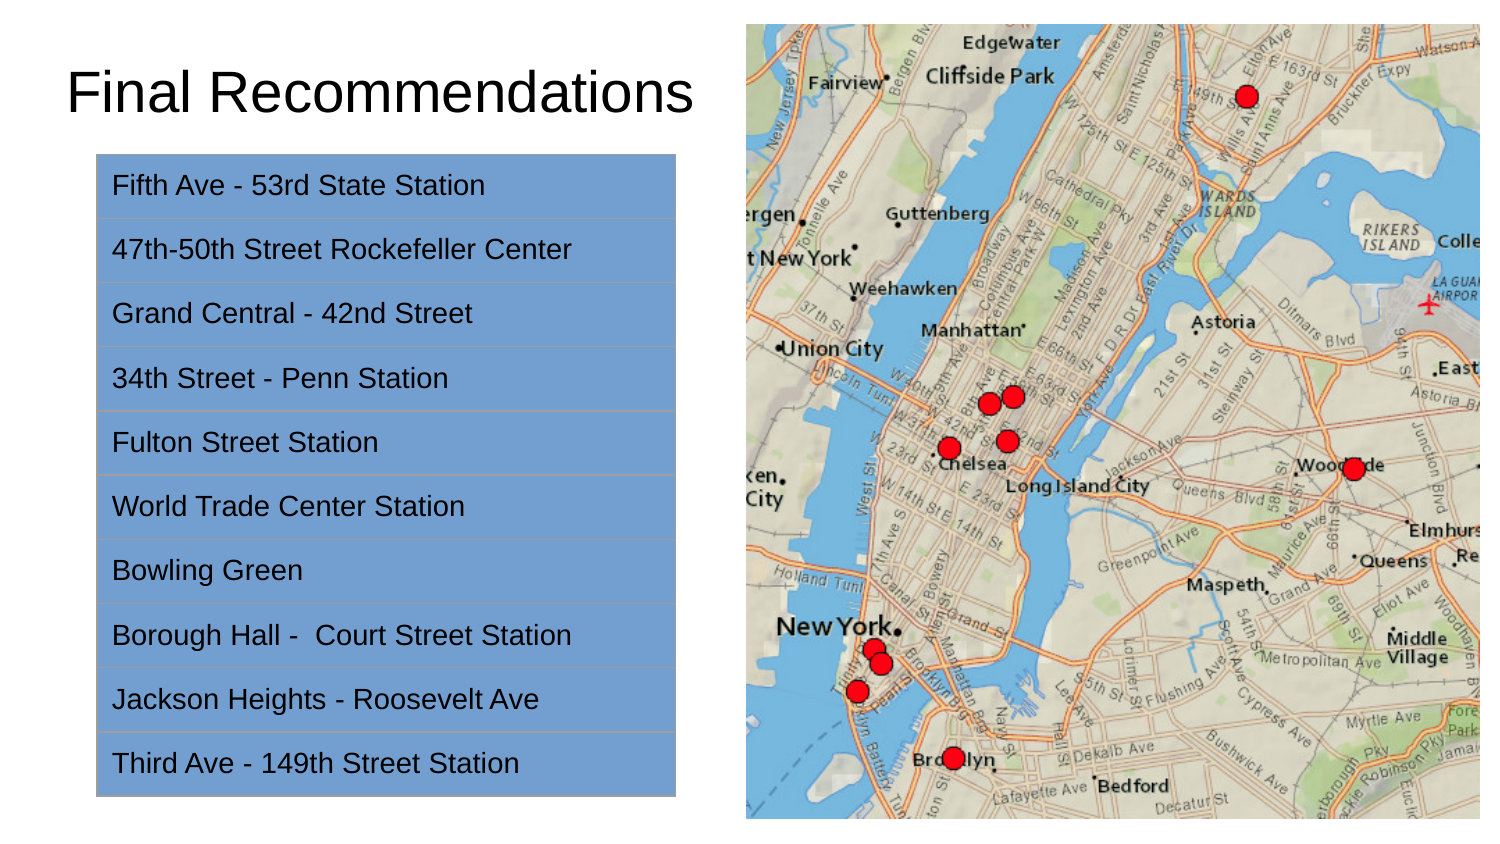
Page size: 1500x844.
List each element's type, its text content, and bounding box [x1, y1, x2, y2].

table_cell Borough Hall - Court Street Station [98, 604, 675, 667]
table_cell Fulton Street Station [98, 412, 675, 474]
table_cell Grand Central - 42nd Street [98, 283, 675, 346]
table_cell Jackson Heights - Roosevelt Ave [98, 668, 675, 731]
table_cell World Trade Center Station [98, 476, 675, 539]
table_cell 34th Street - Penn Station [98, 347, 675, 410]
title Final Recommendations [51, 39, 722, 133]
table_cell Bowling Green [98, 540, 675, 603]
table_cell Third Ave - 149th Street Station [98, 733, 675, 795]
table_header Fifth Ave - 53rd State Station [98, 155, 675, 218]
table_cell 47th-50th Street Rockefeller Center [98, 219, 675, 282]
picture [746, 24, 1480, 819]
